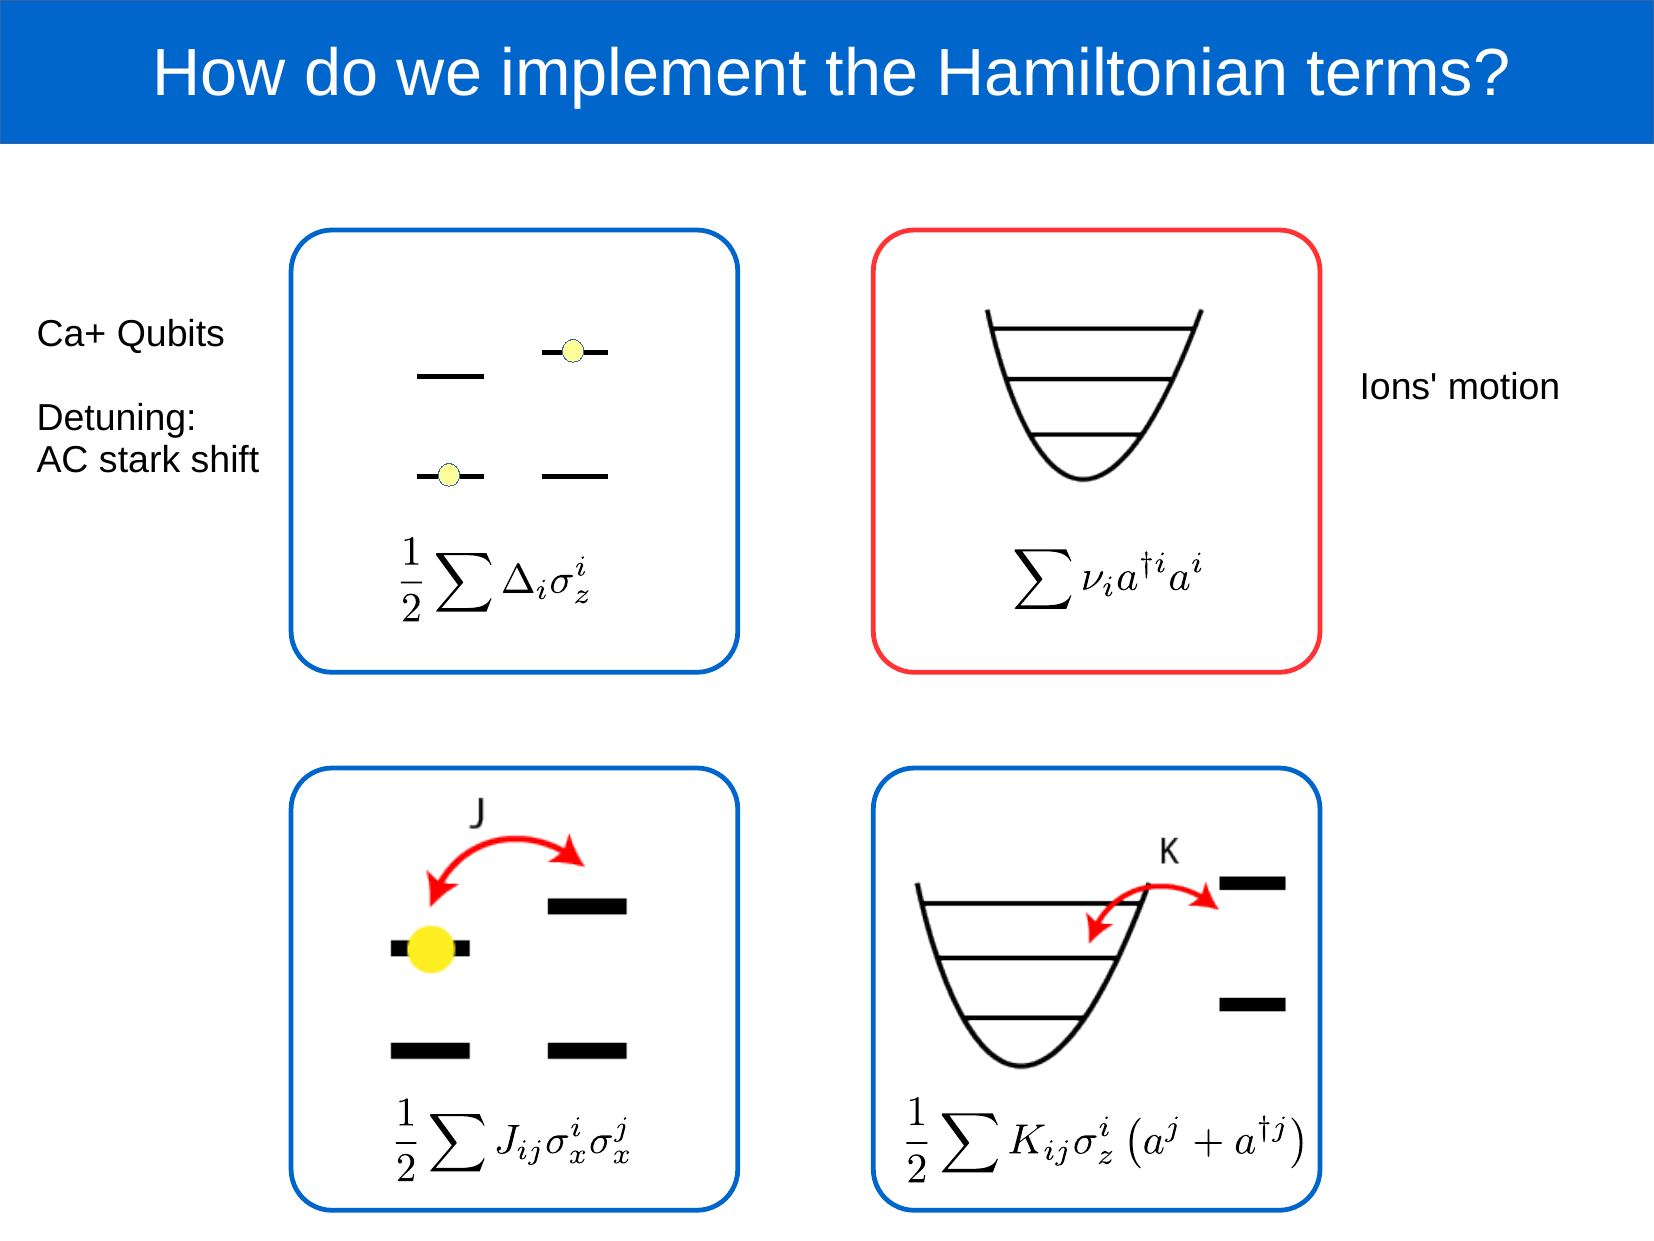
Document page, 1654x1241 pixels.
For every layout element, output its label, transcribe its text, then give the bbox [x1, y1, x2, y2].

text_box [438, 463, 460, 487]
text_box [395, 1098, 632, 1182]
title How do we implement the Hamiltonian terms? [0, 2, 1654, 144]
text_box [906, 1096, 1309, 1183]
text_box [400, 536, 591, 622]
text_box Ca+ Qubits Detuning: AC stark shift [21, 305, 275, 488]
picture [926, 276, 1231, 509]
picture [879, 815, 1304, 1114]
text_box Ions' motion [1344, 358, 1576, 416]
picture [342, 791, 705, 1110]
text_box [1012, 545, 1203, 614]
text_box [562, 339, 584, 363]
